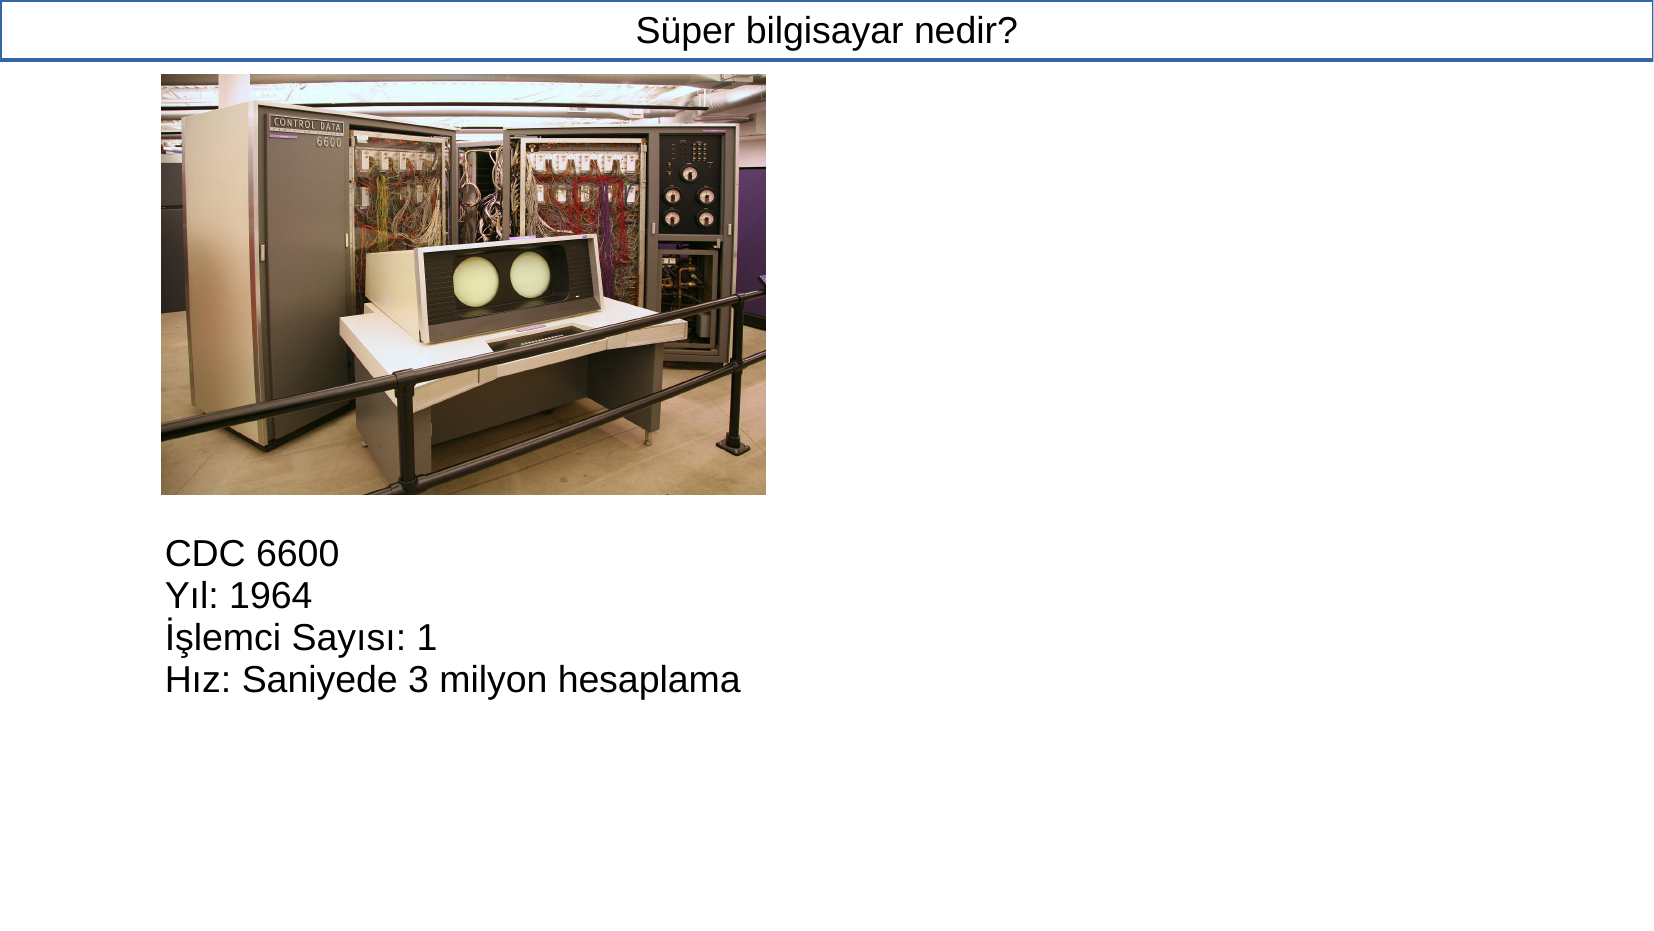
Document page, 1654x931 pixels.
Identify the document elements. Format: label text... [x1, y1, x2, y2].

picture [161, 74, 766, 496]
text_box CDC 6600 Yıl: 1964 İşlemci Sayısı: 1 Hız: Saniyede 3 milyon hesaplama [150, 525, 931, 750]
text_box Süper bilgisayar nedir? [0, 0, 1654, 61]
